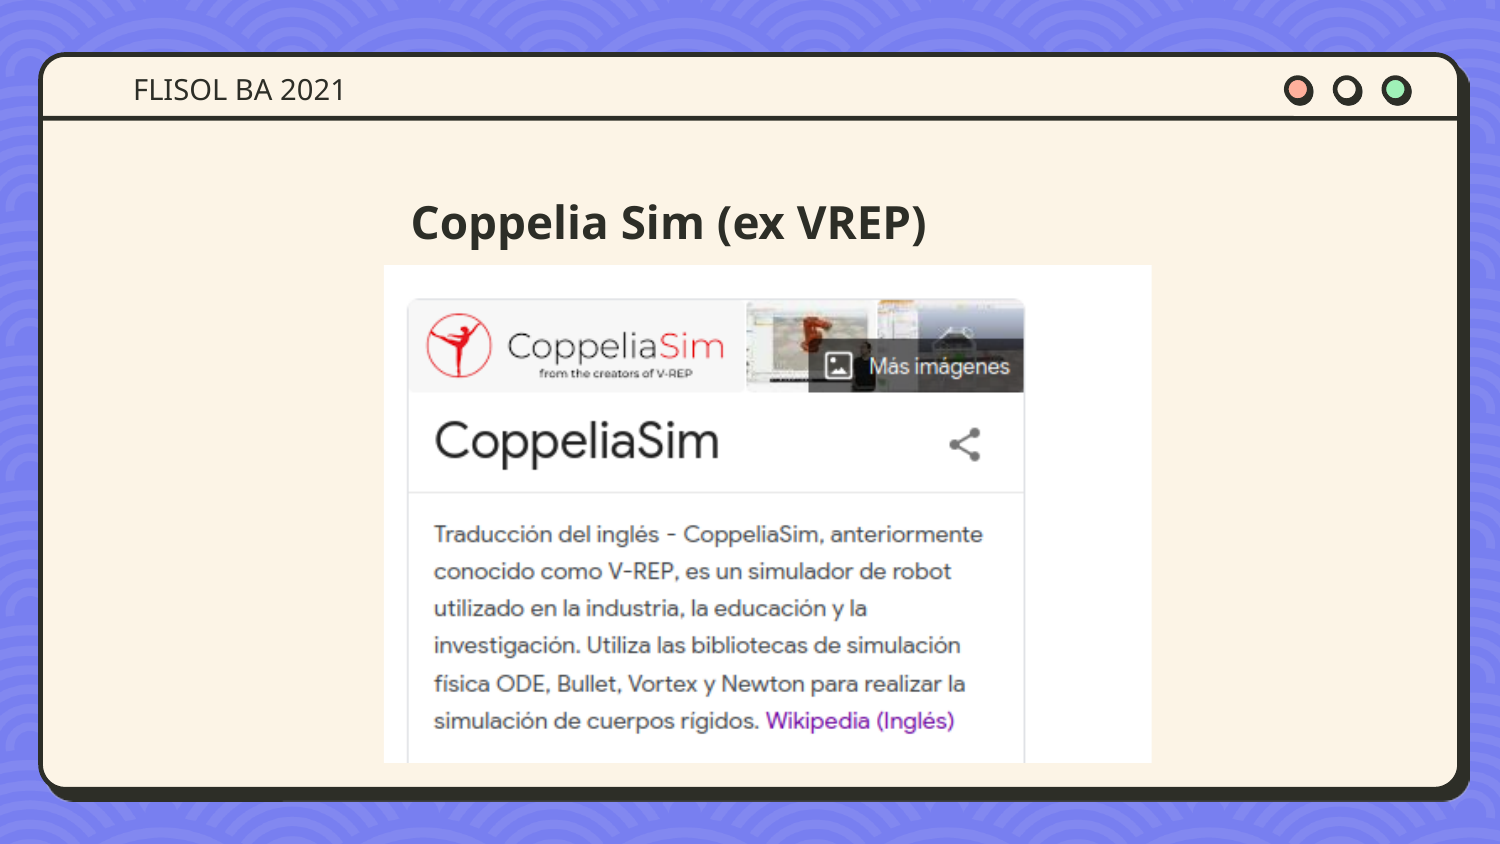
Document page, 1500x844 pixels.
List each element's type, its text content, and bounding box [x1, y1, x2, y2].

picture [0, 0, 1500, 844]
subtitle Coppelia Sim (ex VREP) [395, 177, 1241, 265]
text_box FLISOL BA 2021 [118, 61, 809, 116]
